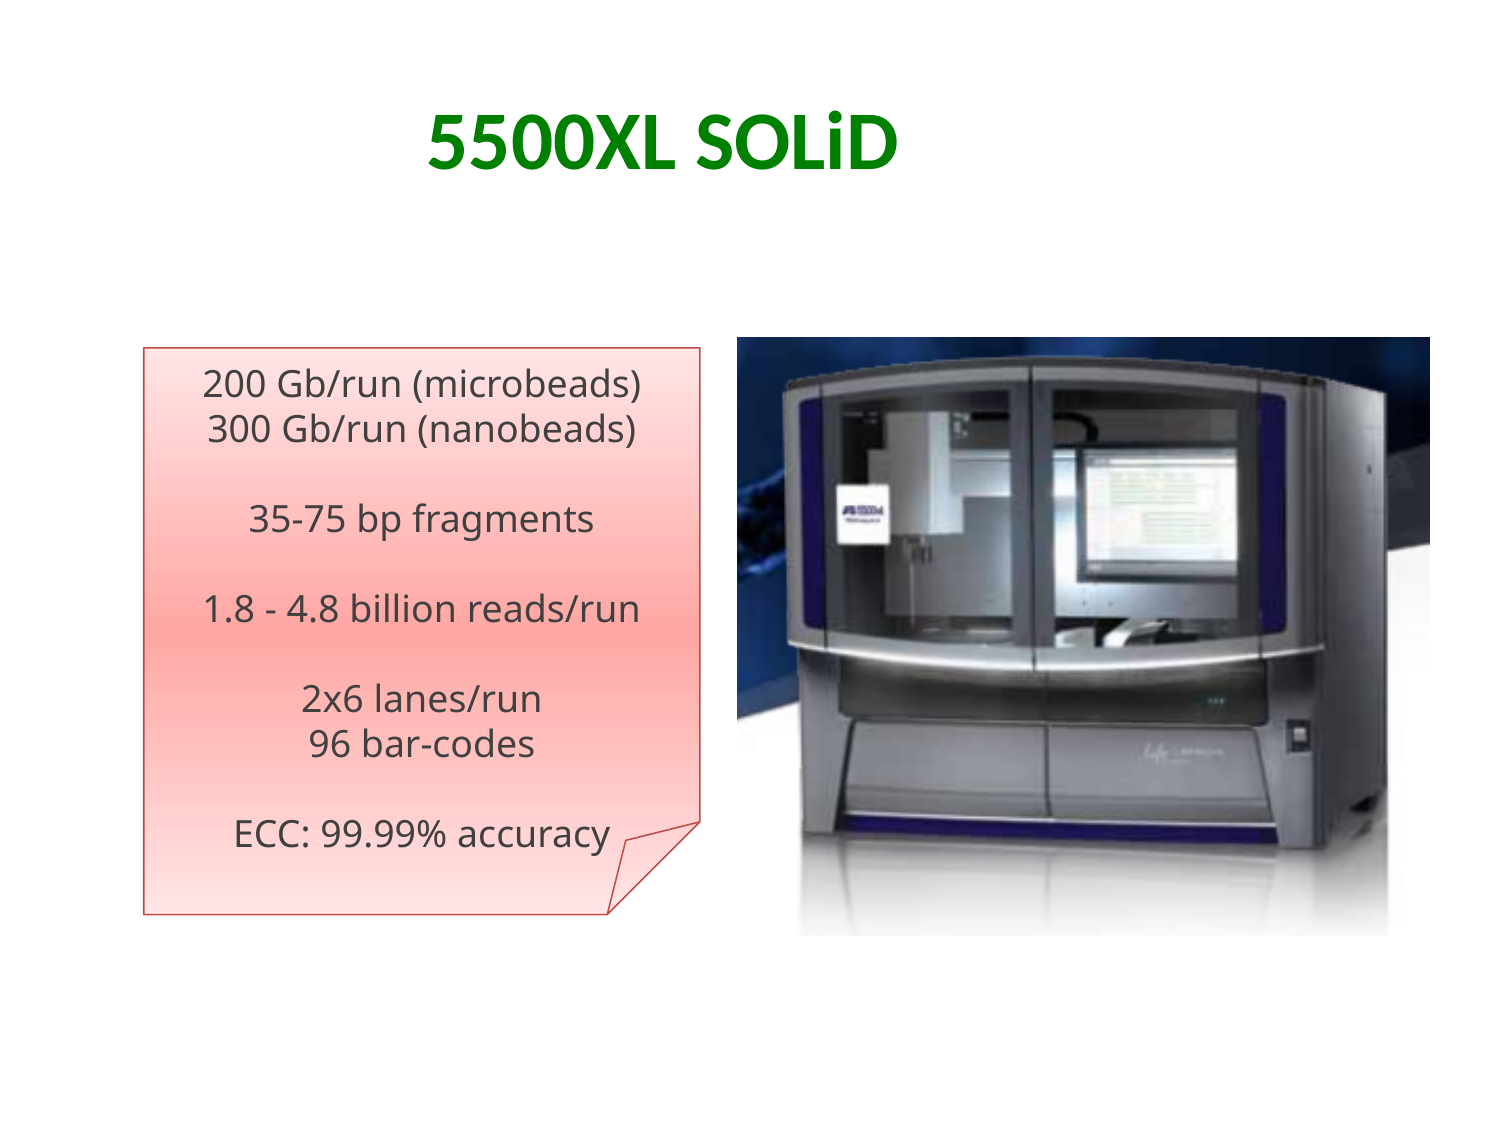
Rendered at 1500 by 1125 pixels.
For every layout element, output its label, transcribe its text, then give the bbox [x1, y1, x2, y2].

picture [737, 337, 1430, 936]
text_box 5500XL SOLiD [0, 42, 1348, 231]
text_box 200 Gb/run (microbeads) 300 Gb/run (nanobeads) 35-75 bp fragments 1.8 - 4.8 billion reads/run 2x6 lanes/run 96 bar-codes ECC: 99.99% accuracy [143, 347, 700, 915]
